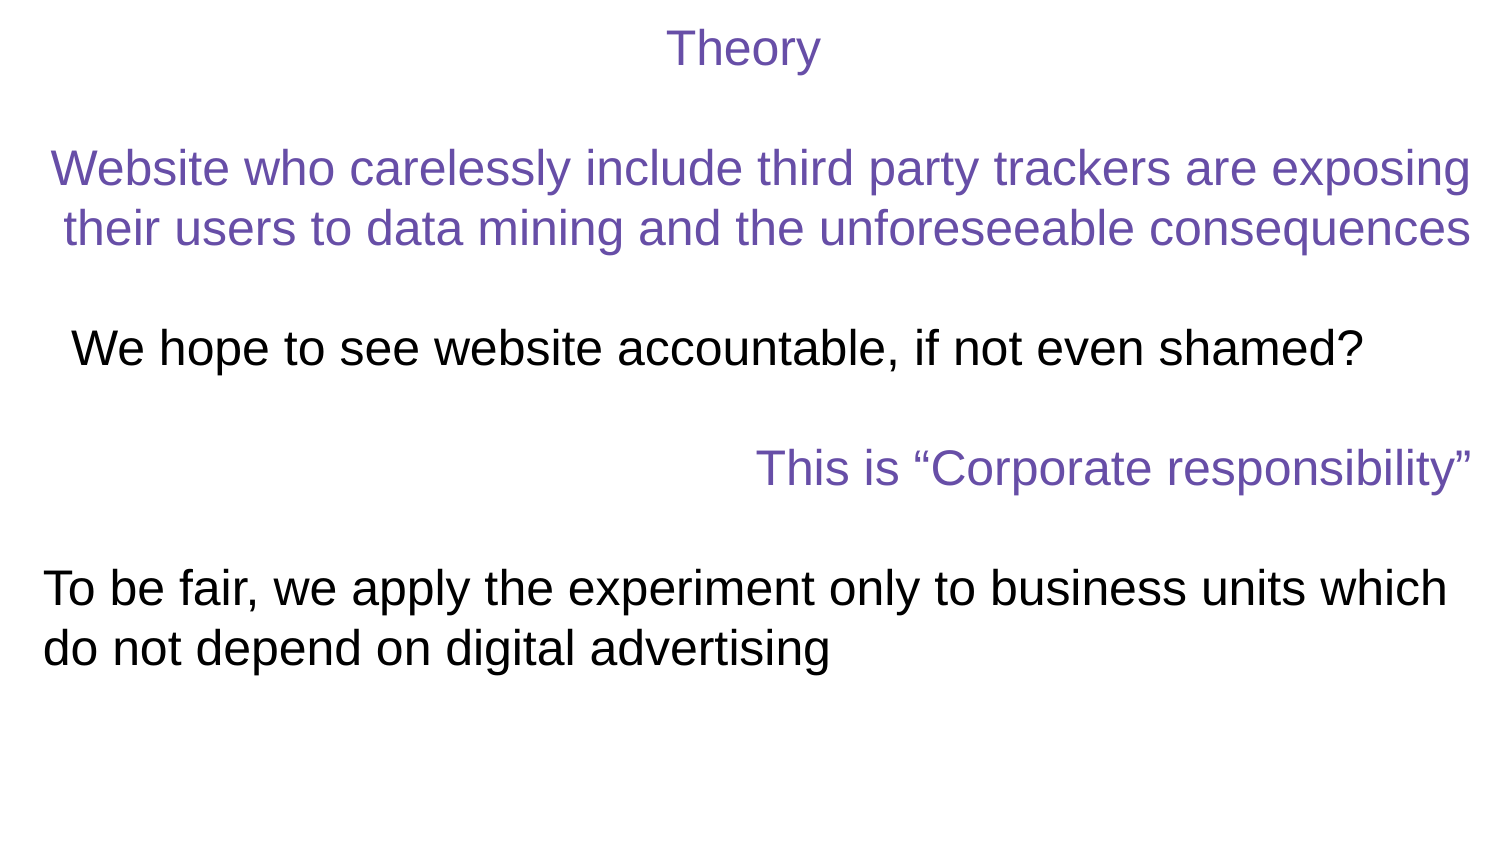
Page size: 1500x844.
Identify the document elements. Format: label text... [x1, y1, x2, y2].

text_box Theory Website who carelessly include third party trackers are exposing their users to data mining and the unforeseeable consequences We hope to see website accountable, if not even shamed? This is “Corporate responsibility” To be fair, we apply the experiment only to business units which do not depend on digital advertising [0, 0, 1488, 844]
